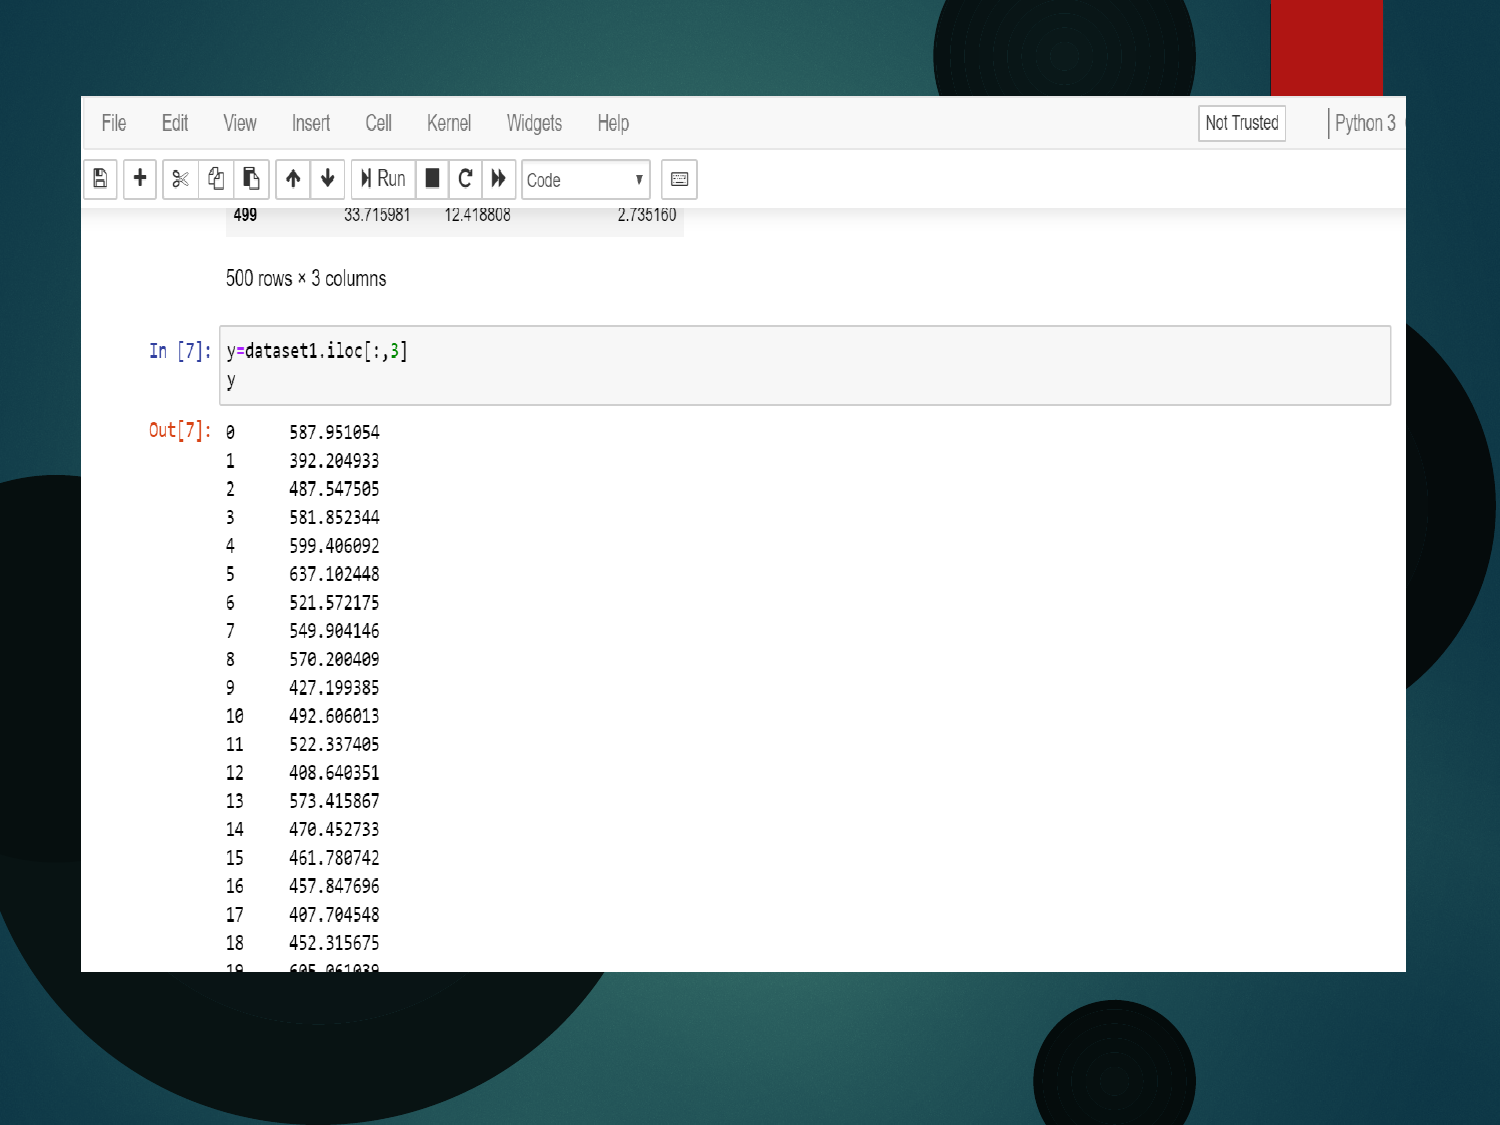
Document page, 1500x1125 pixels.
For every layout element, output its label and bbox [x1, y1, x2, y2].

picture [81, 96, 1406, 973]
